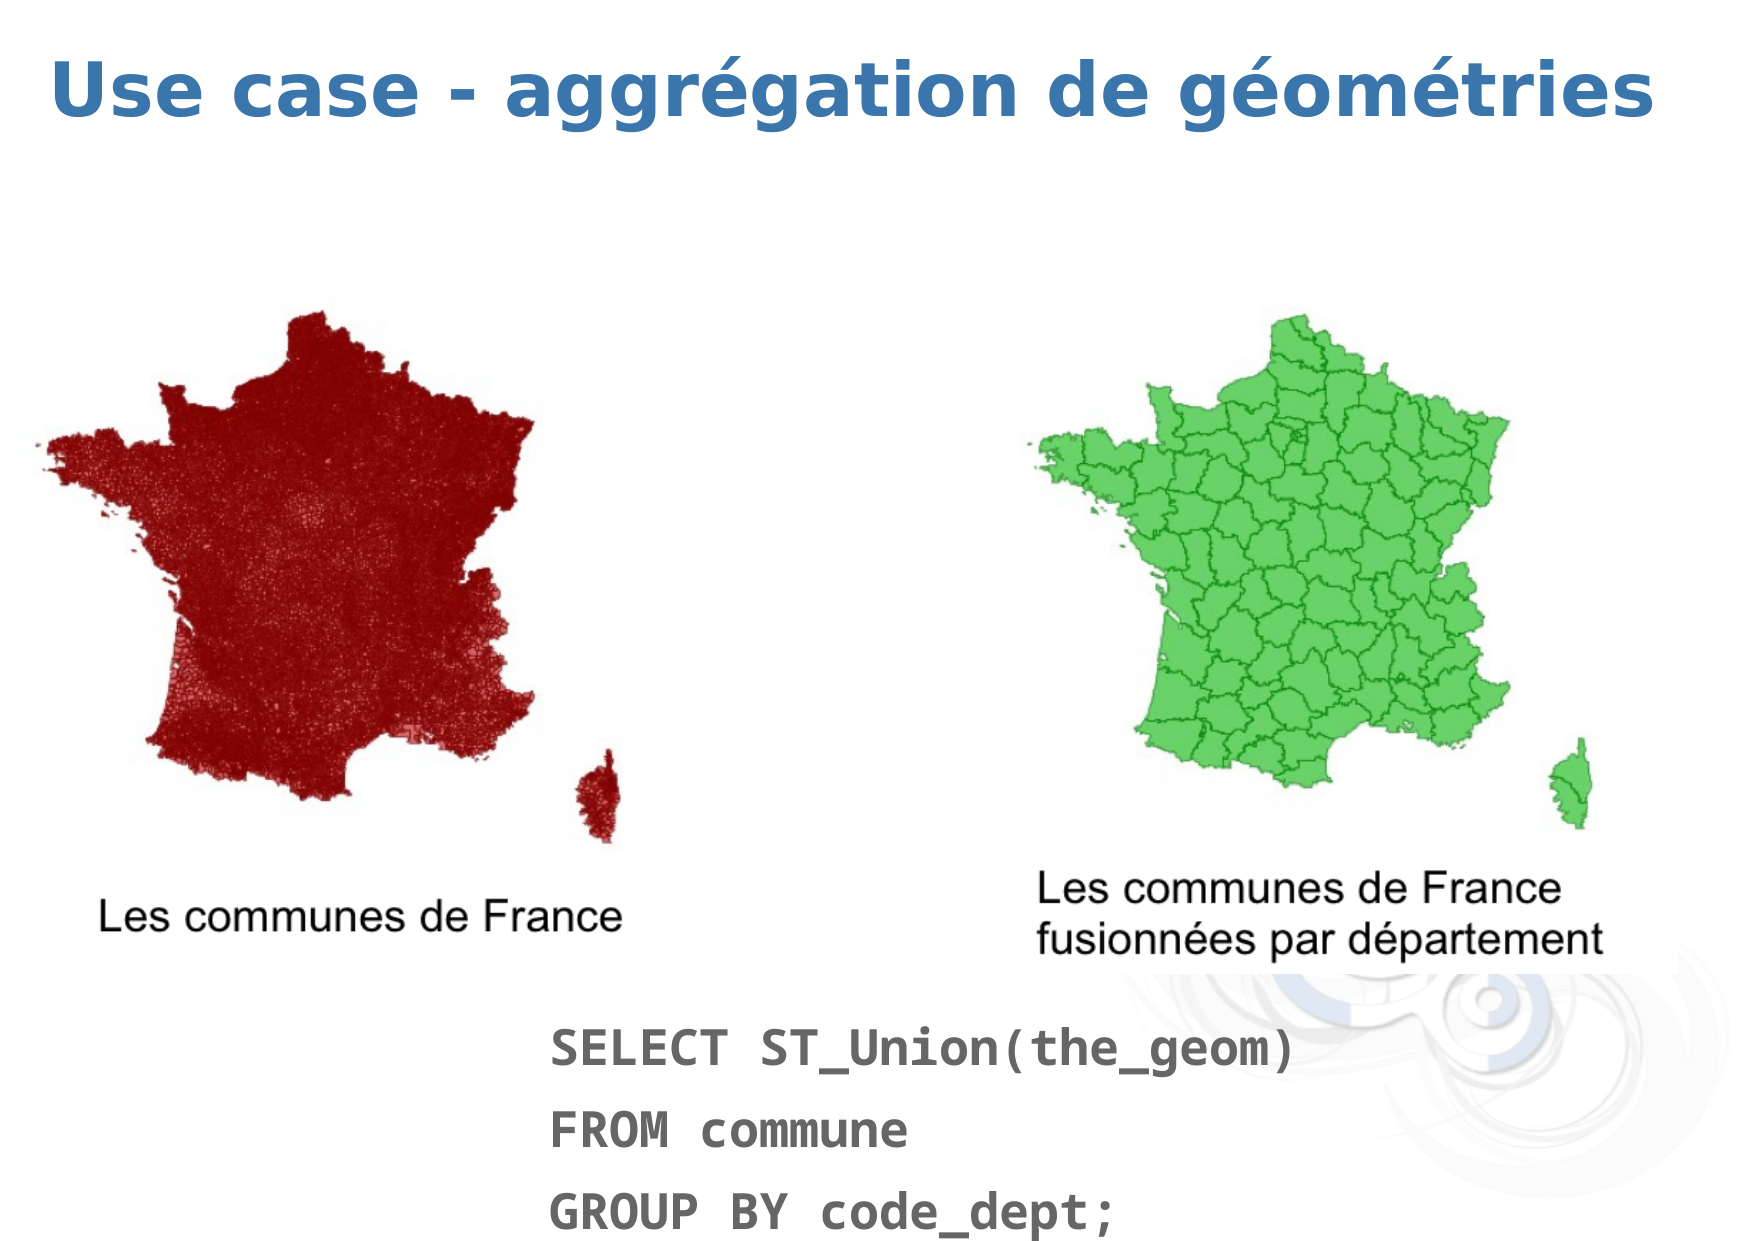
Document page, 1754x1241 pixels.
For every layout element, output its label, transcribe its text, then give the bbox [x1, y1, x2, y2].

title Use case - aggrégation de géométries [48, 39, 1754, 142]
list SELECT ST_Union(the_geom) FROM commune GROUP BY code_dept; [519, 1011, 1754, 1241]
picture [0, 228, 1678, 974]
list > Shapefile GUI (shp2pgsql) > GDAL/OGR > OSM (osm2pgsql, osmosis…) [1092, 679, 1754, 1011]
